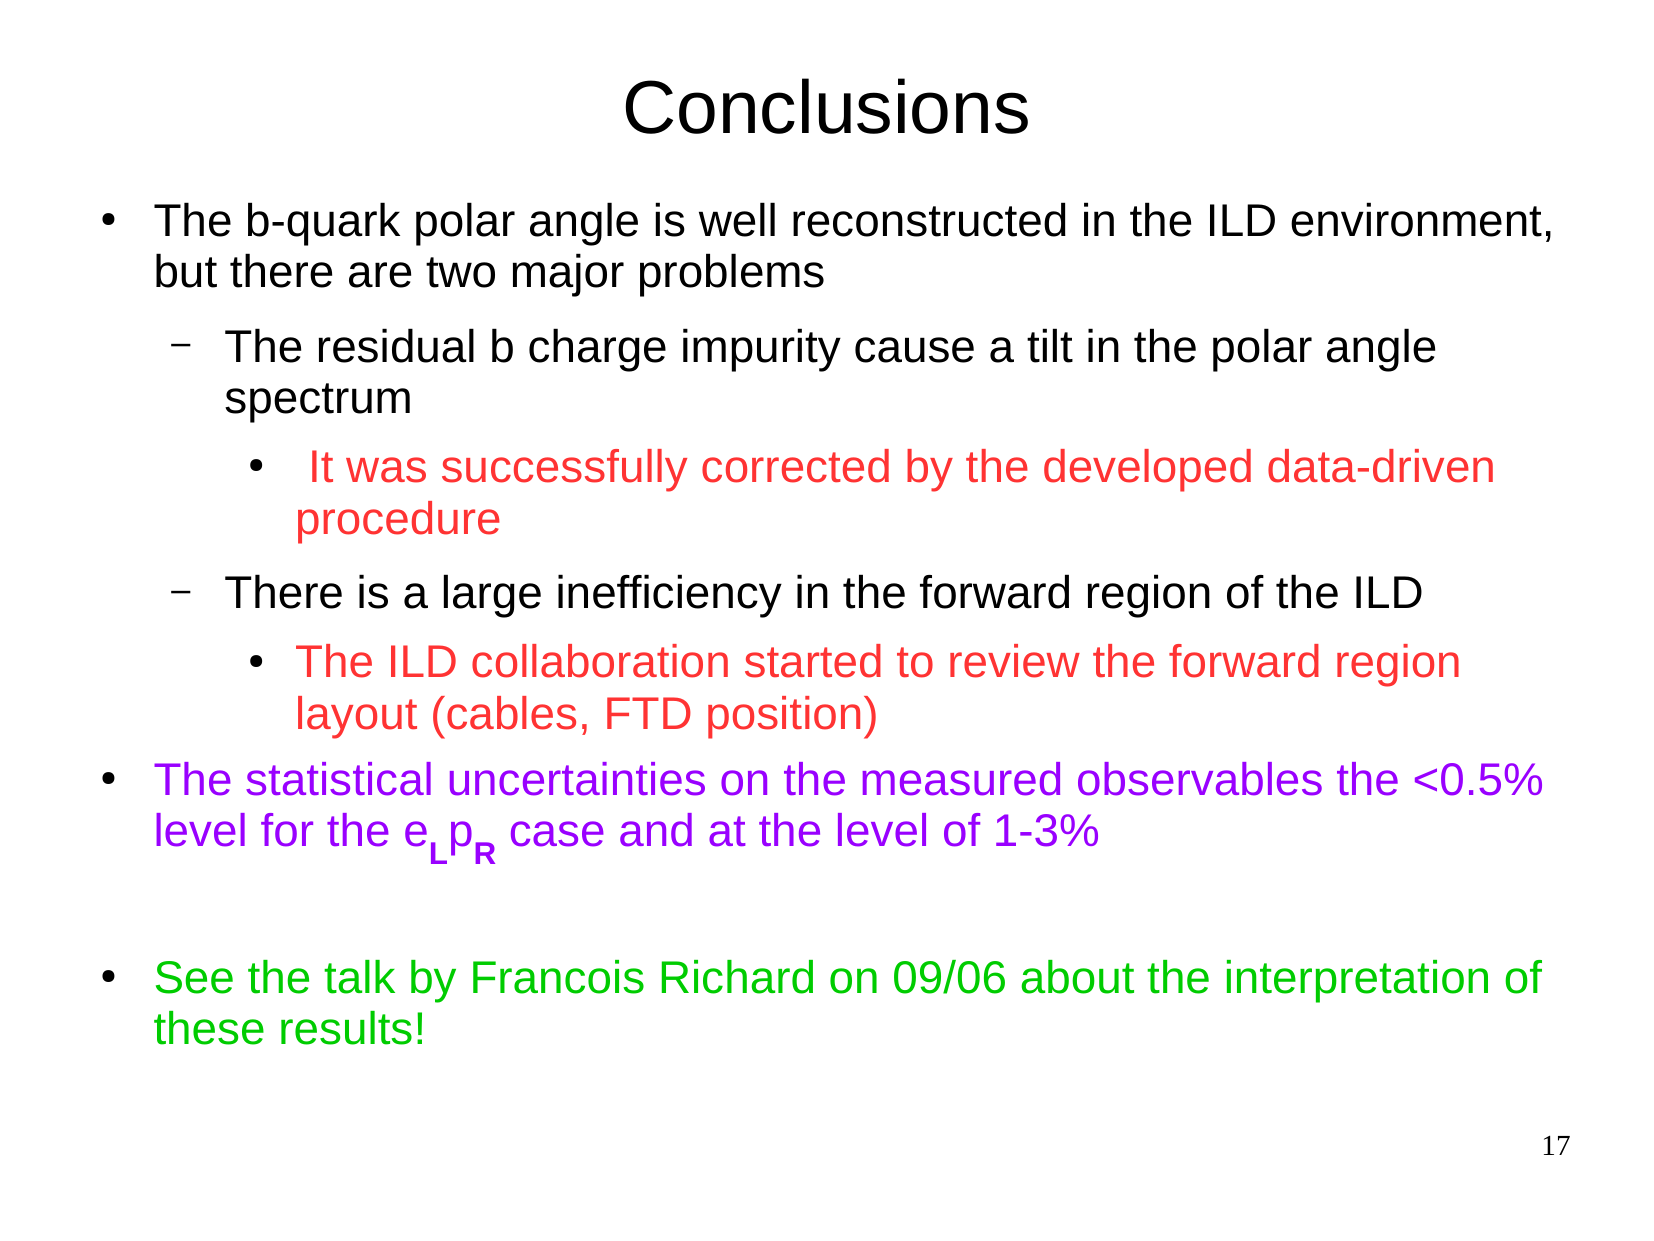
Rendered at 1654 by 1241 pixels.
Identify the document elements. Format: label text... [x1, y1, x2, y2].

list The b-quark polar angle is well reconstructed in the ILD environment, but there are two major problems The residual b charge impurity cause a tilt in the polar angle spectrum It was successfully corrected by the developed data-driven procedure There is a large inefficiency in the forward region of the ILD The ILD collaboration started to review the forward region layout (cables, FTD position) The statistical uncertainties on the measured observables the <0.5% level for the eLpR case and at the level of 1-3% See the talk by Francois Richard on 09/06 about the interpretation of these results! [82, 195, 1571, 1171]
title Conclusions [82, 49, 1571, 166]
